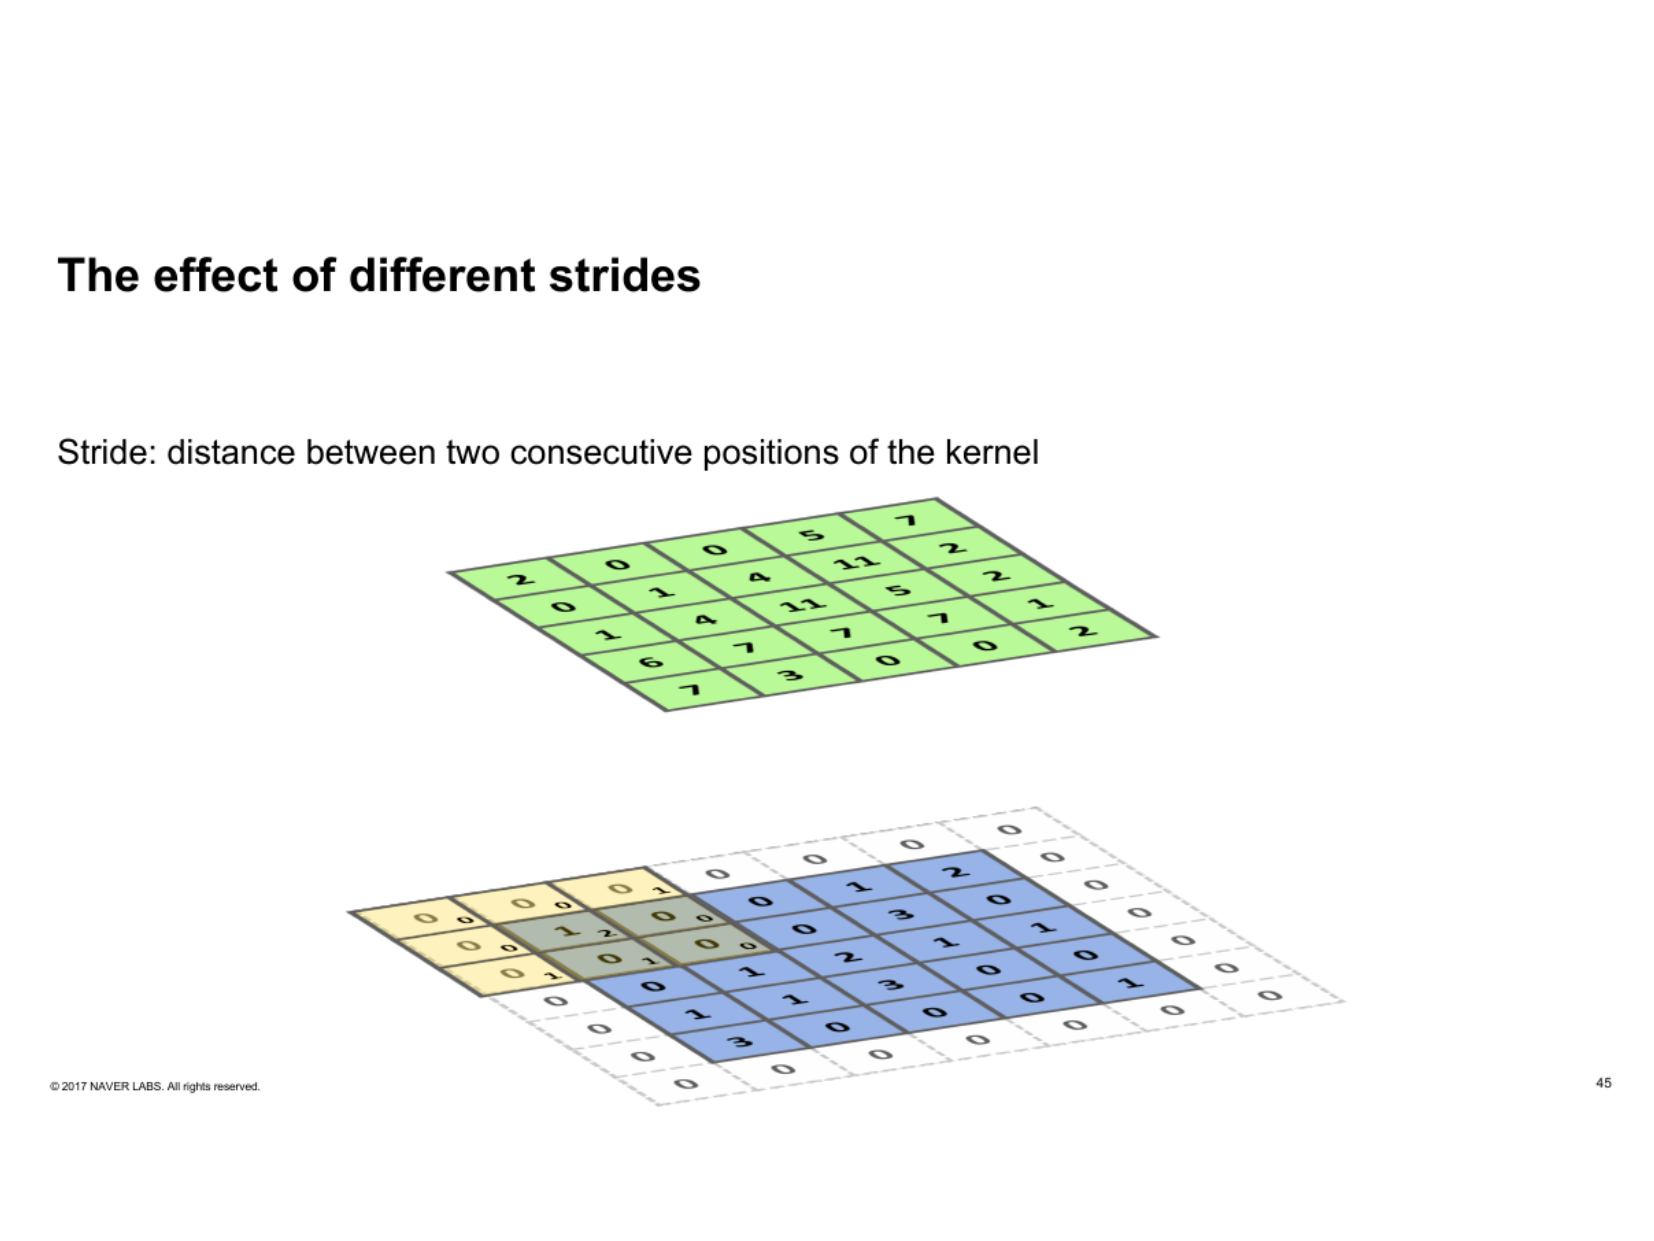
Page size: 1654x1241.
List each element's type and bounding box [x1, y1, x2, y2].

picture [2, 209, 1654, 1133]
